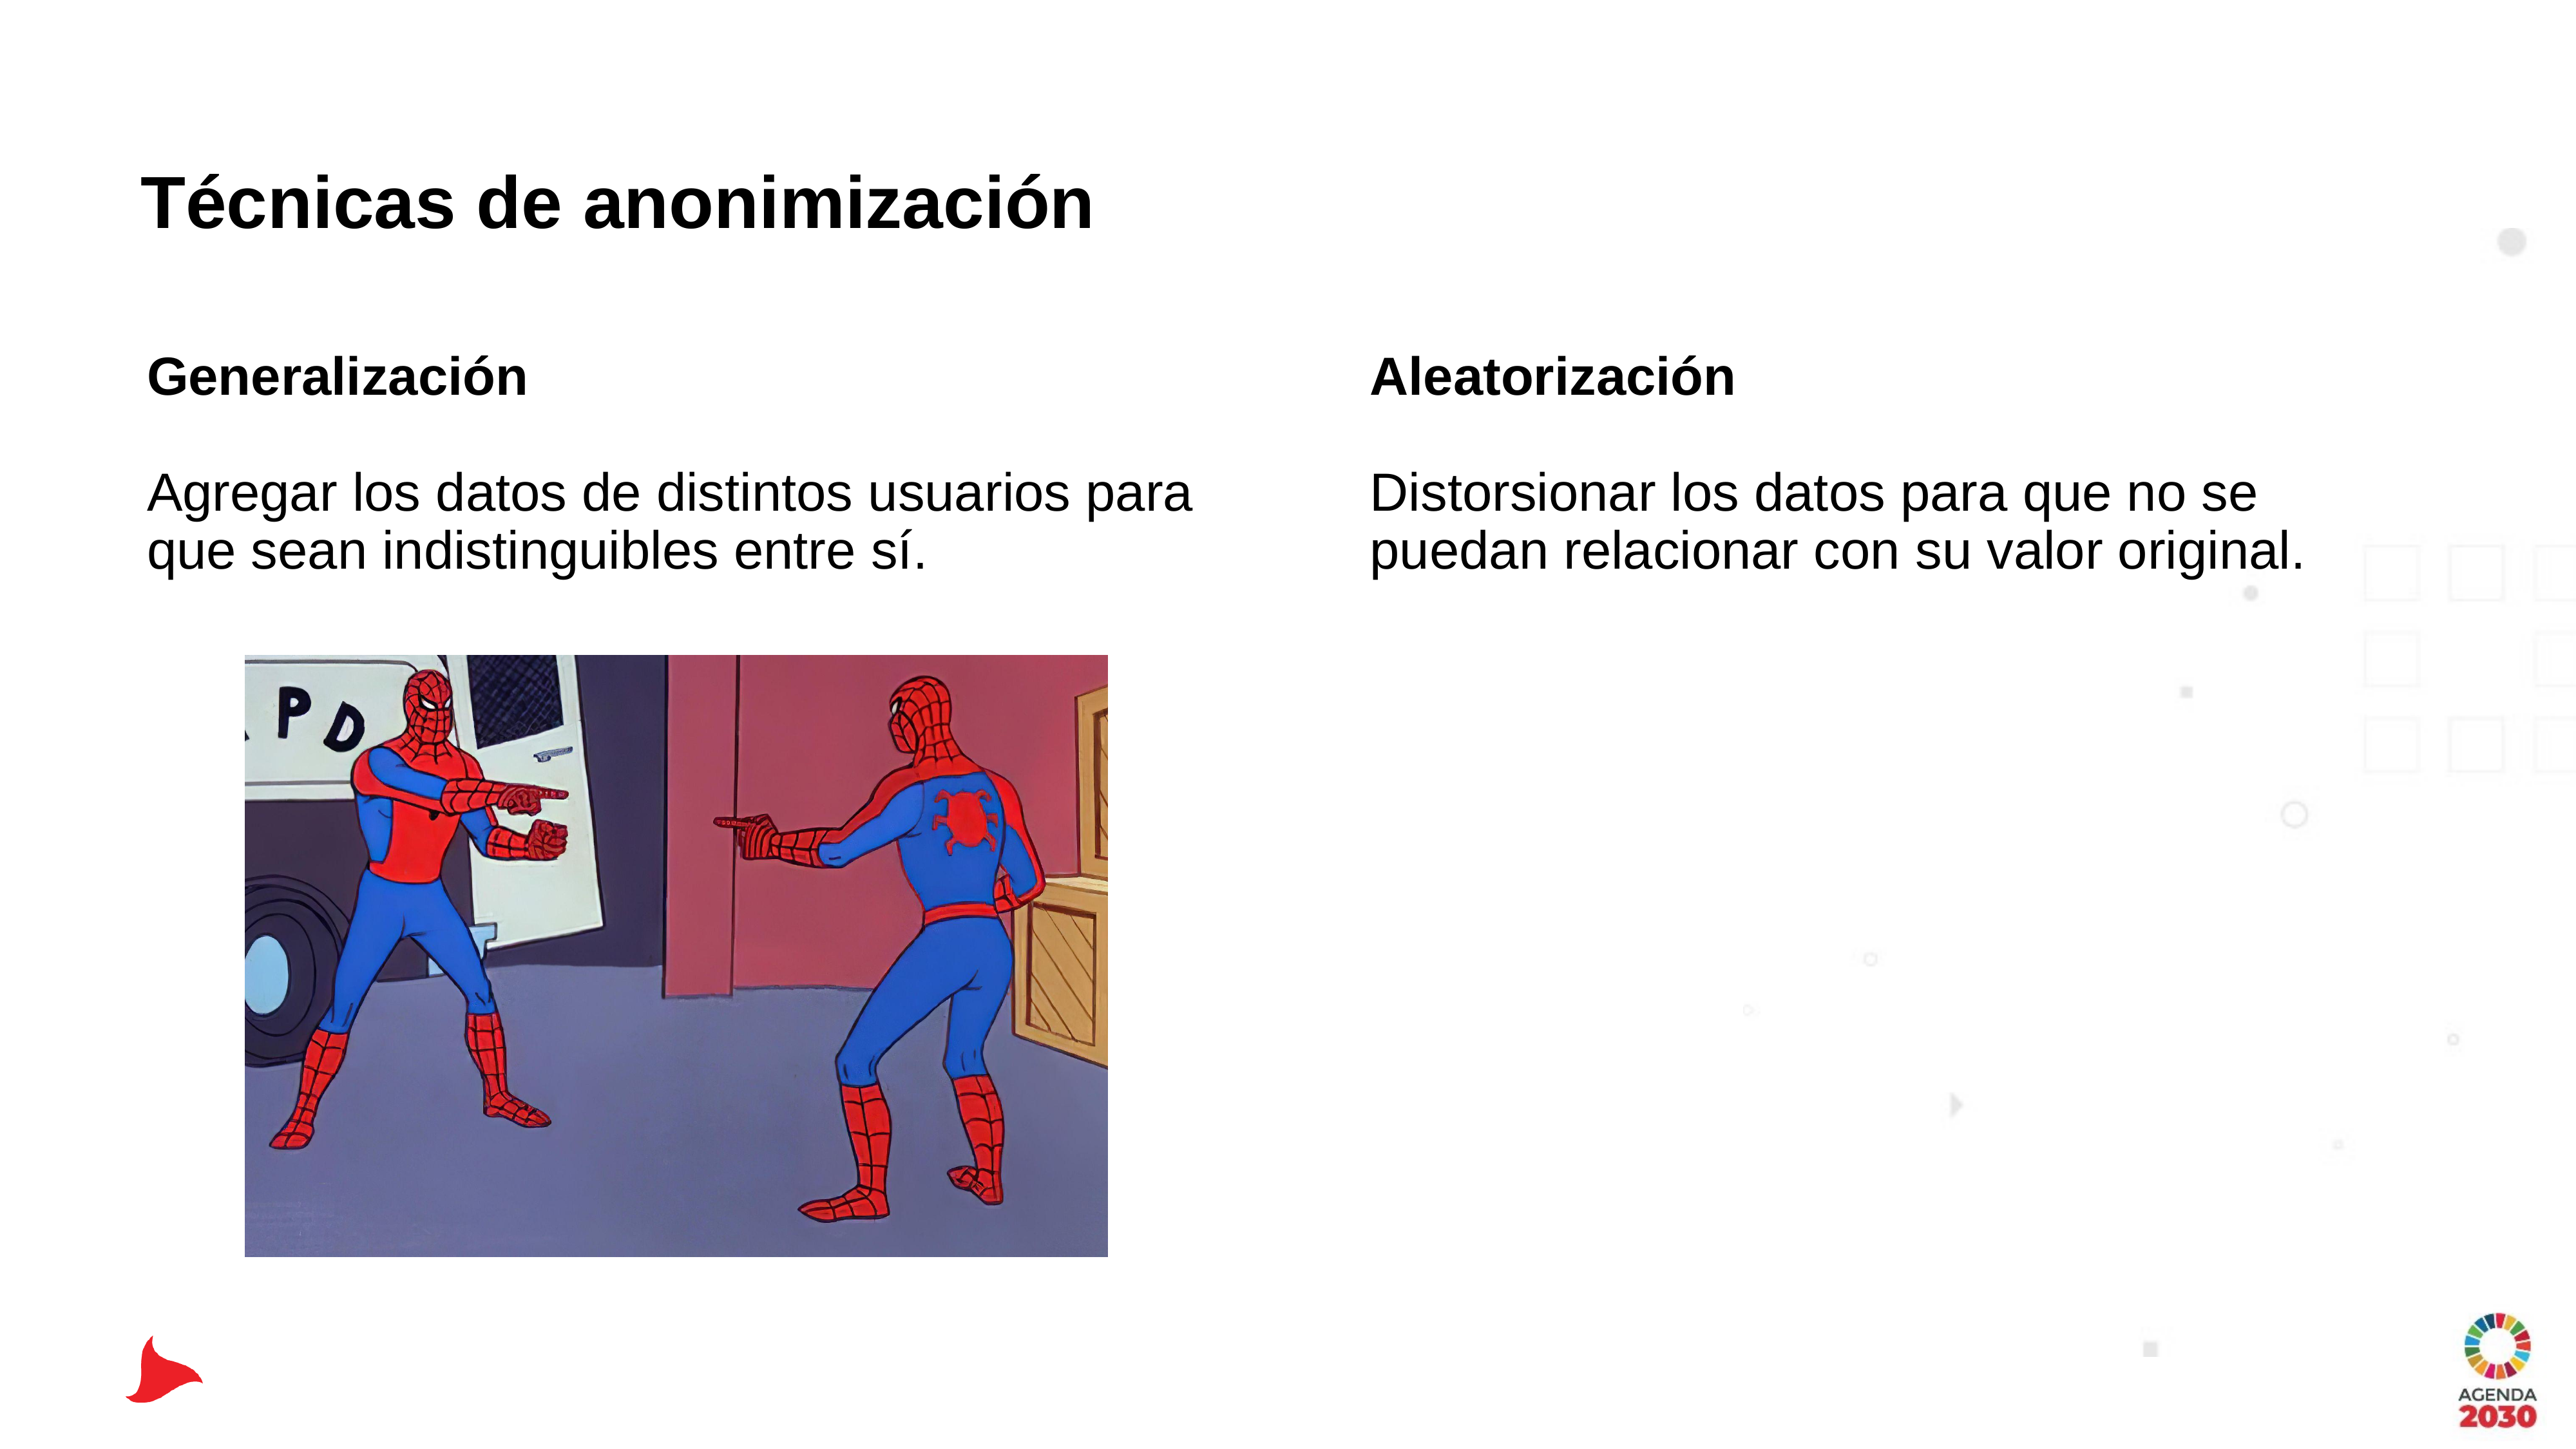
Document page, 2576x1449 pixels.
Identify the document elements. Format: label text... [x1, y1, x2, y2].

picture [126, 1336, 203, 1403]
list Aleatorización Distorsionar los datos para que no se puedan relacionar con su valor original. [1350, 339, 2448, 656]
picture [1743, 228, 2576, 1441]
list Generalización Agregar los datos de distintos usuarios para que sean indistinguibles entre sí. [128, 339, 1225, 656]
title Técnicas de anonimización [131, 77, 2454, 249]
picture [245, 655, 1108, 1257]
